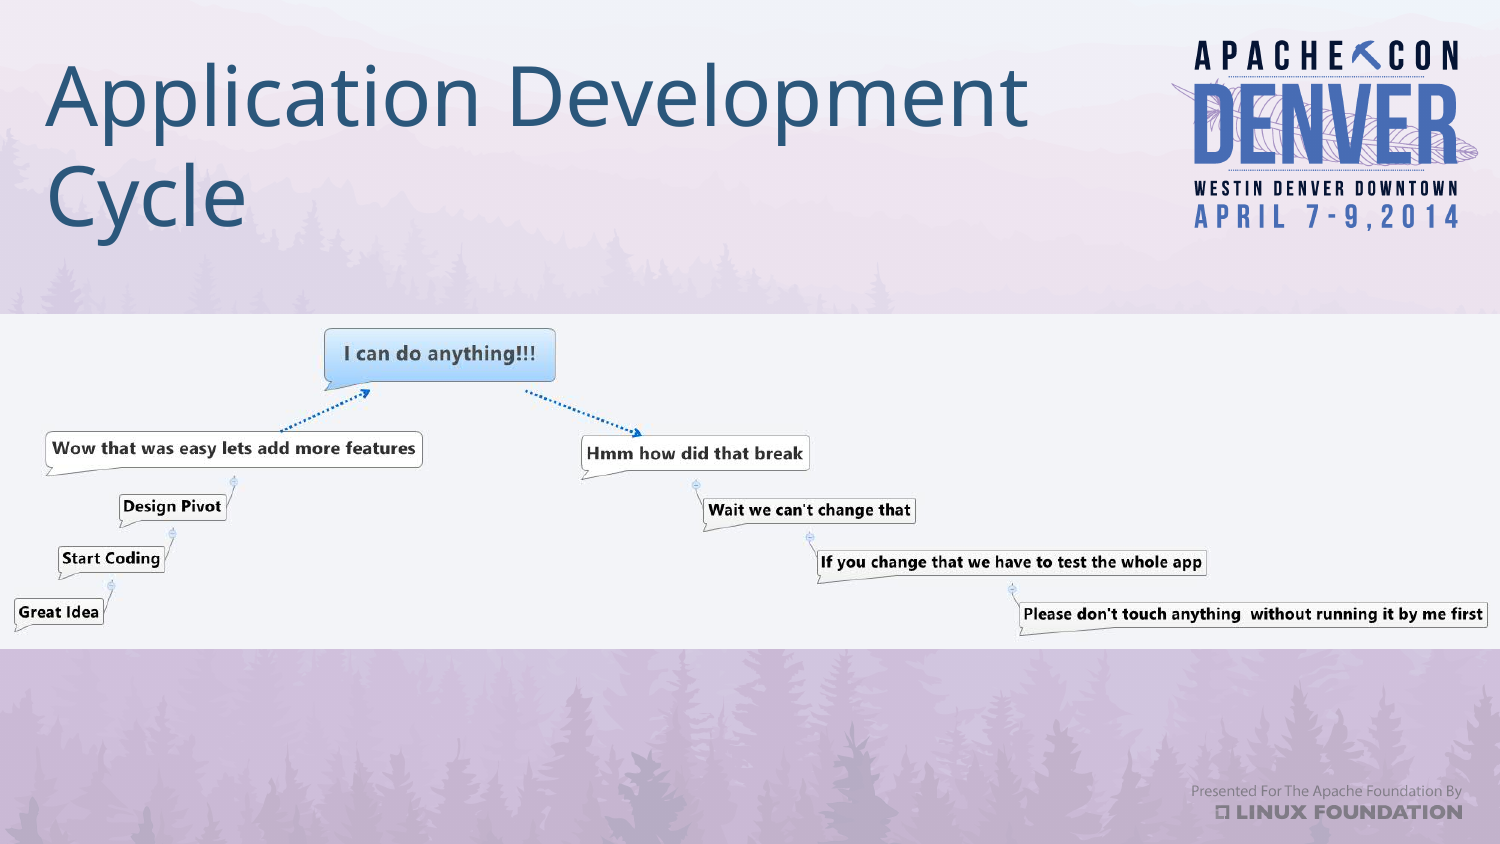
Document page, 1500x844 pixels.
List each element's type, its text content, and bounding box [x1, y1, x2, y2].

picture [0, 0, 1500, 844]
text_box Application Development Cycle [30, 35, 1171, 136]
